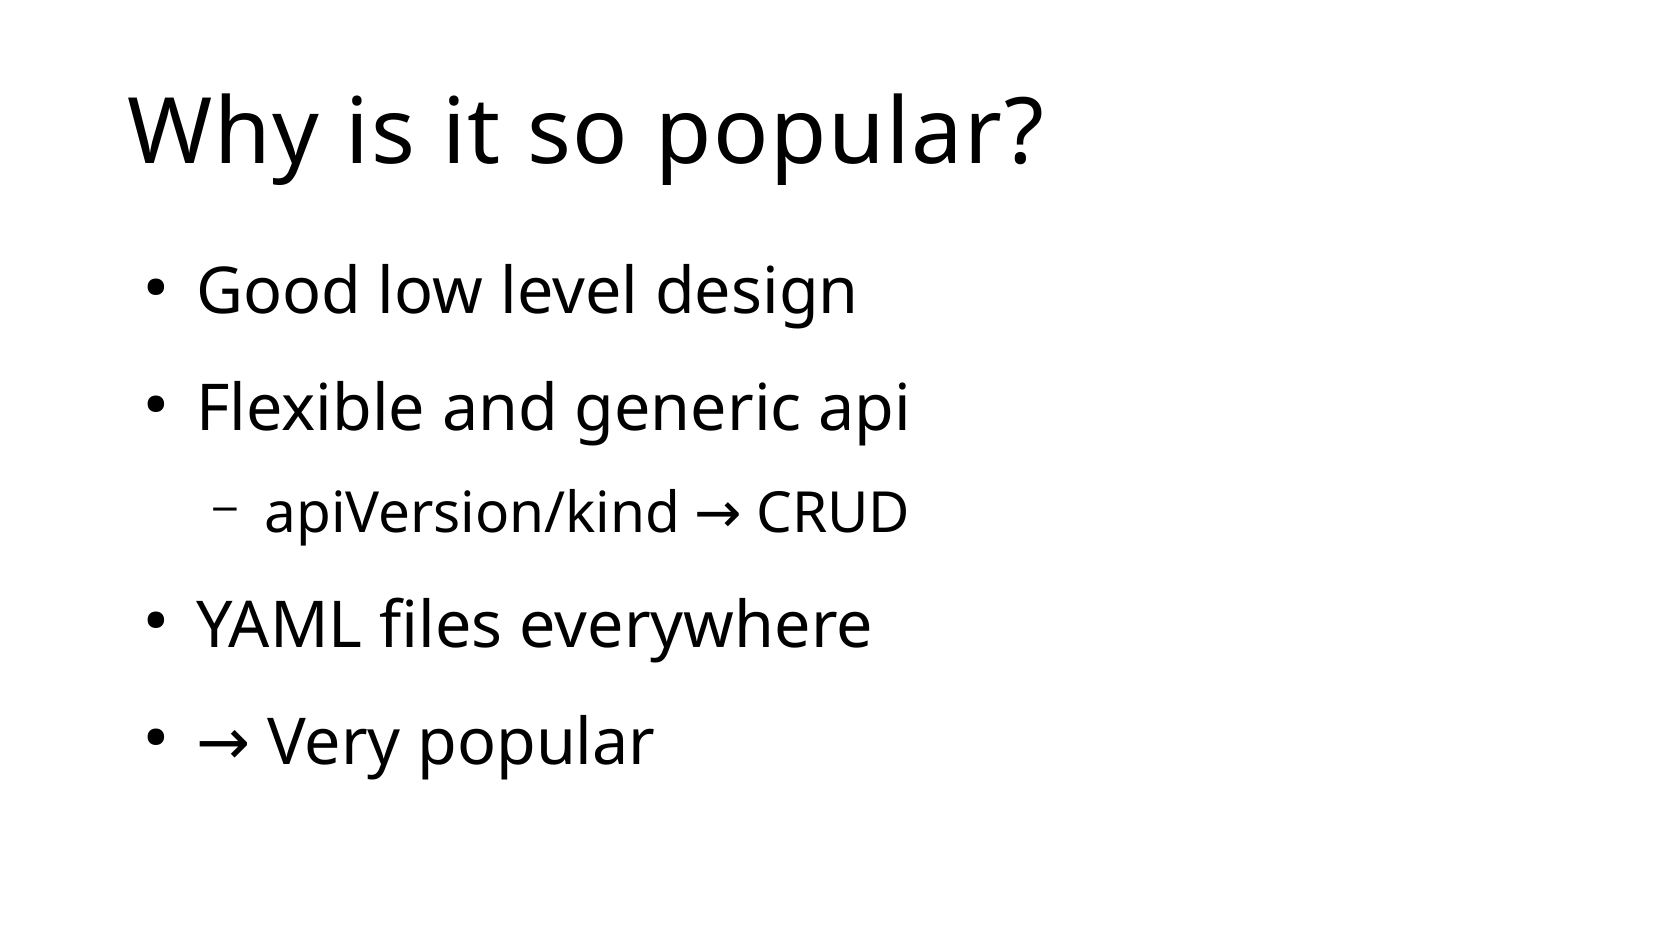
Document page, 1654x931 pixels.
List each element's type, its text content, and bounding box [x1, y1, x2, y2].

title Why is it so popular? [127, 69, 1654, 187]
list Good low level design Flexible and generic api apiVersion/kind → CRUD YAML files everywhere → Very popular [127, 244, 1527, 784]
